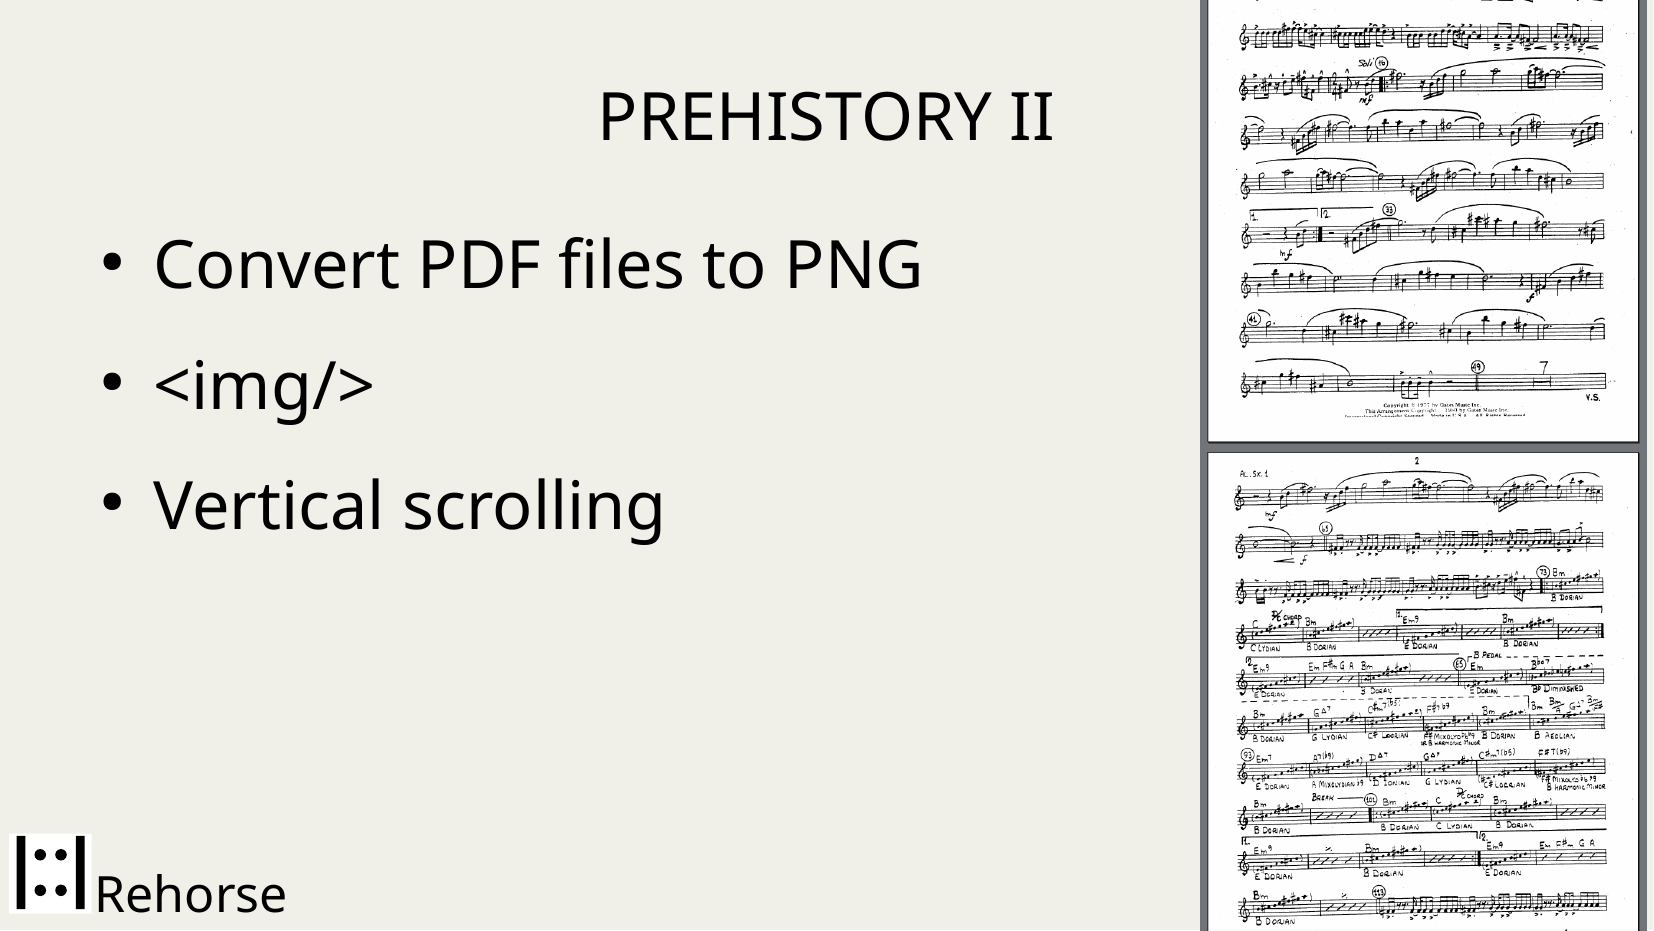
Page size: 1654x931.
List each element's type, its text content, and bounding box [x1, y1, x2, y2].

list Convert PDF files to PNG <img/> Vertical scrolling [82, 217, 1163, 758]
title Prehistory II [82, 37, 1571, 193]
picture [1200, 0, 1647, 931]
